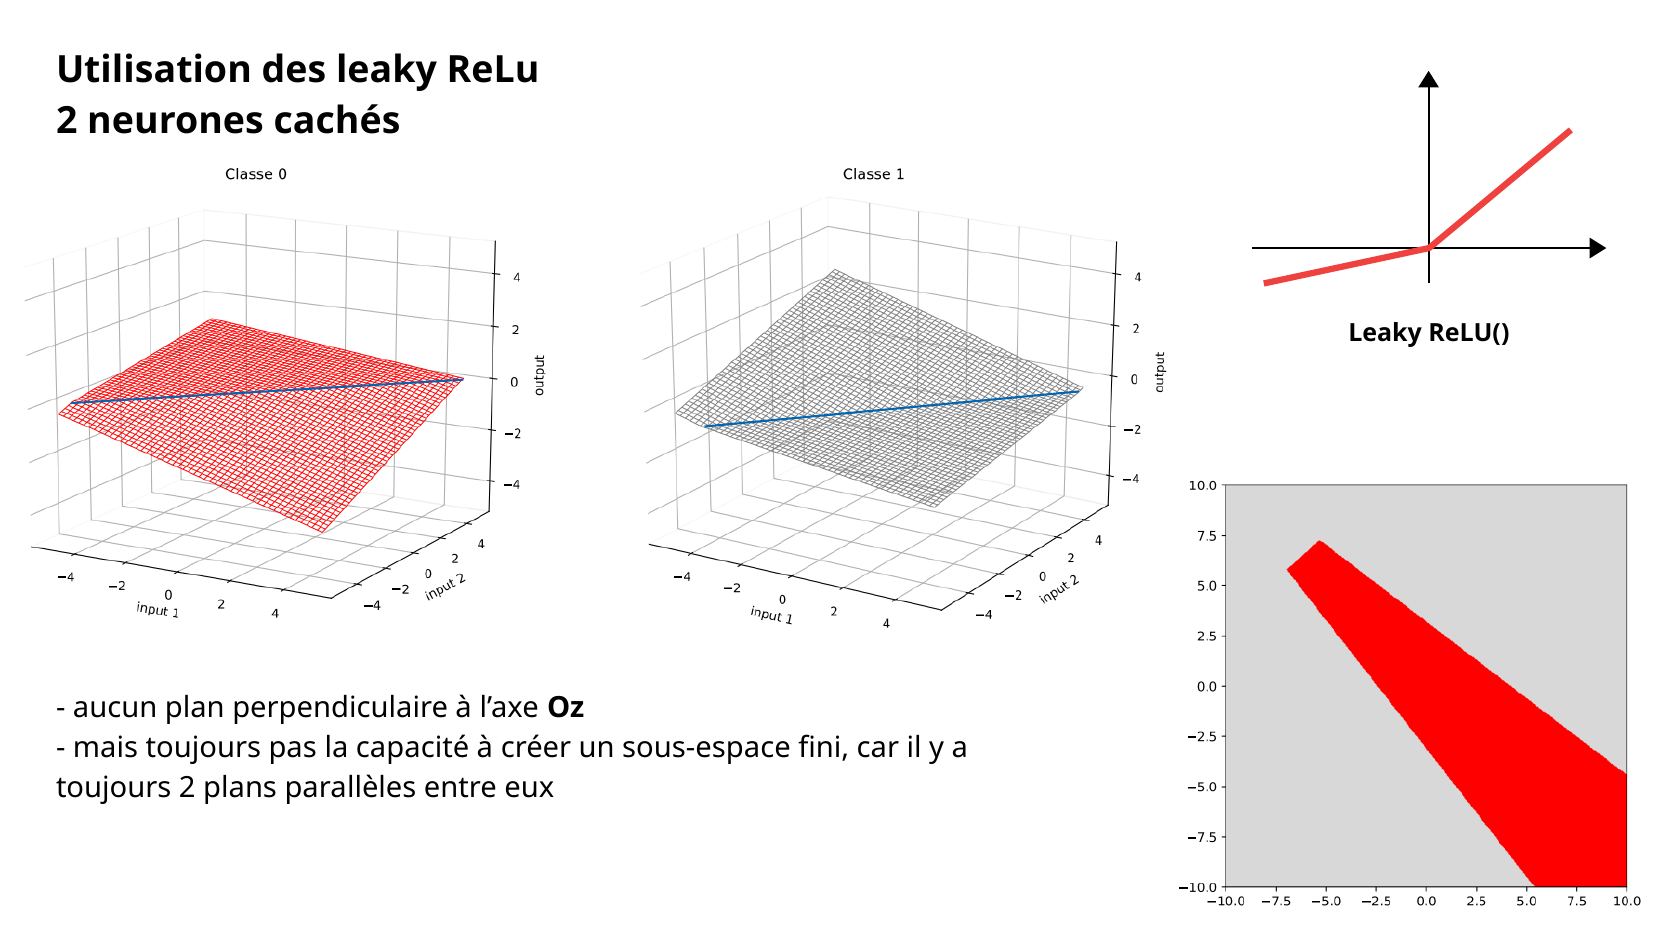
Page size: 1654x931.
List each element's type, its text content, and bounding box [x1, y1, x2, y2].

text_box Leaky ReLU() [1222, 307, 1636, 350]
text_box Utilisation des leaky ReLu 2 neurones cachés [41, 35, 615, 159]
picture [11, 159, 1654, 922]
text_box - aucun plan perpendiculaire à l’axe Oz - mais toujours pas la capacité à créer un sous-espace fini, car il y a toujours 2 plans parallèles entre eux [41, 679, 1105, 793]
